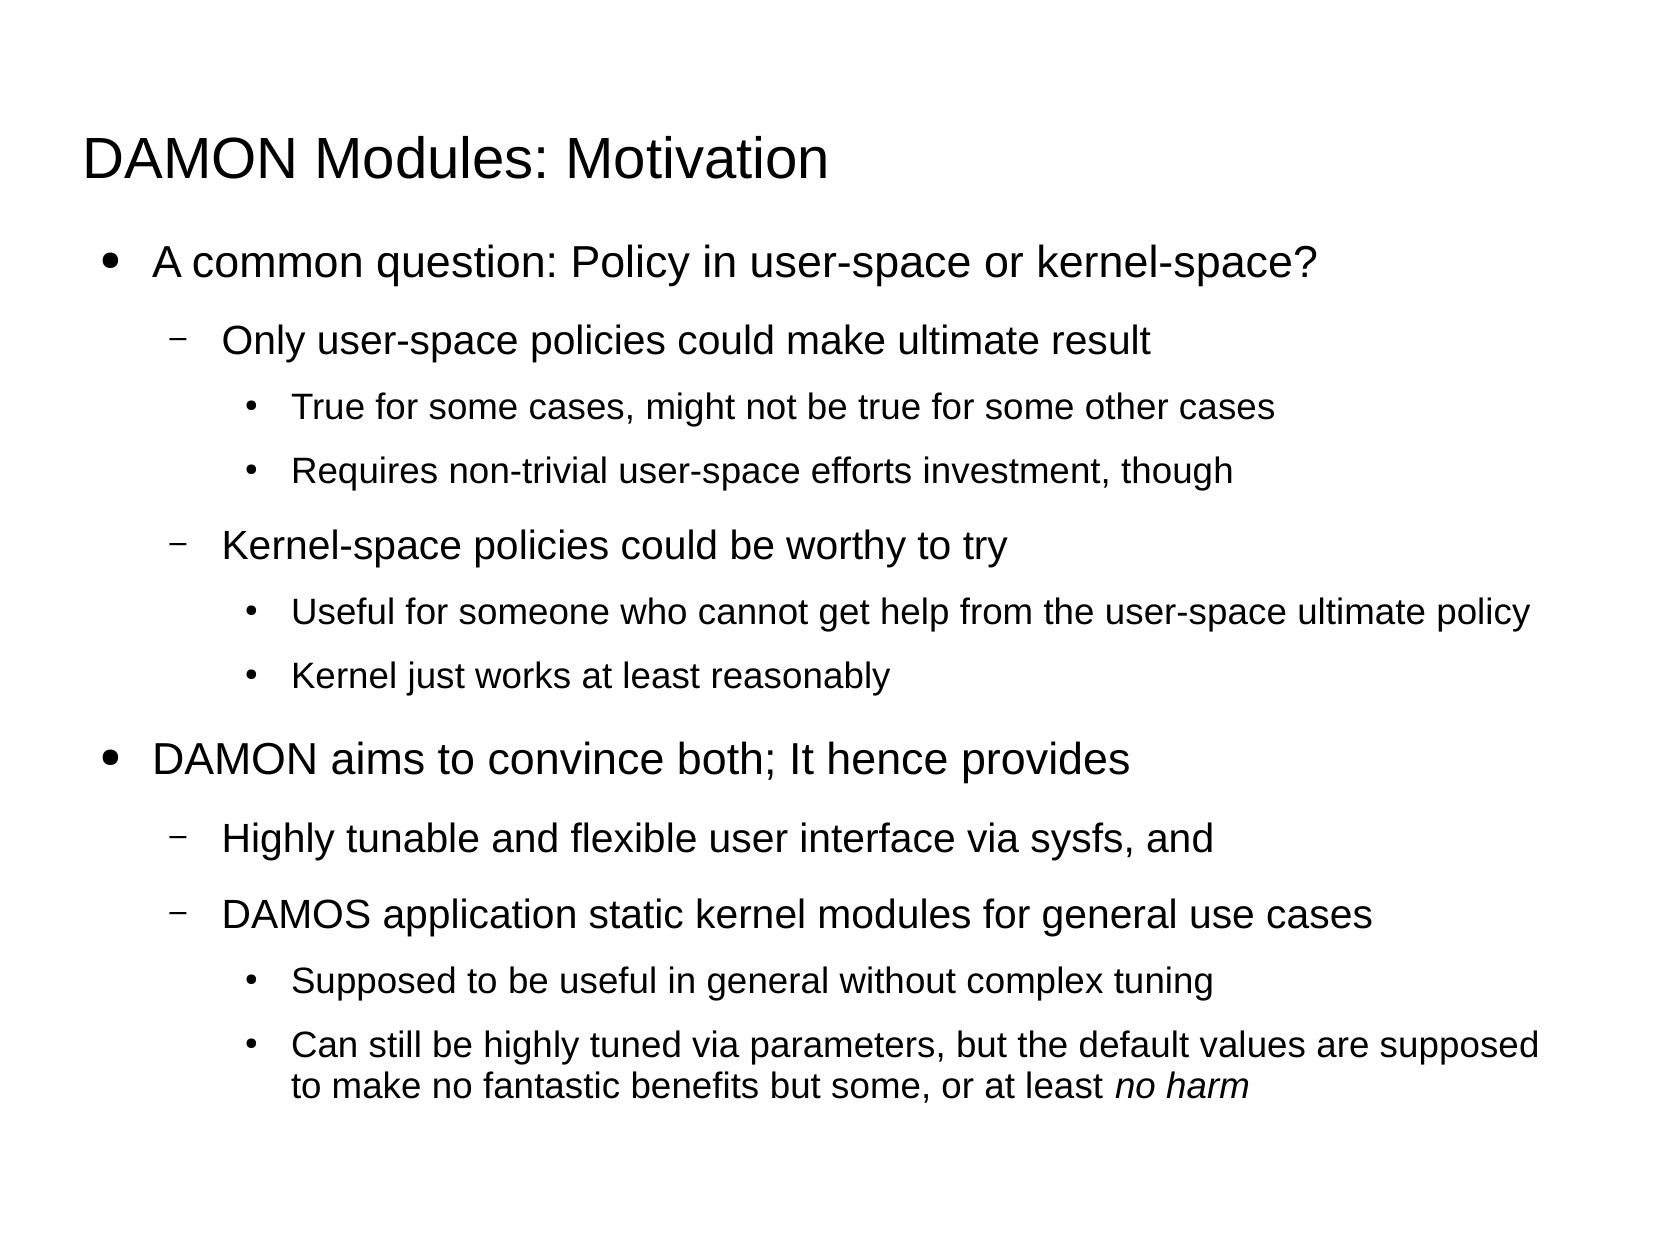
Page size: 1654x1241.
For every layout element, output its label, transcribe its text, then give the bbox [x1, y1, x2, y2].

list A common question: Policy in user-space or kernel-space? Only user-space policies could make ultimate result True for some cases, might not be true for some other cases Requires non-trivial user-space efforts investment, though Kernel-space policies could be worthy to try Useful for someone who cannot get help from the user-space ultimate policy Kernel just works at least reasonably DAMON aims to convince both; It hence provides Highly tunable and flexible user interface via sysfs, and DAMOS application static kernel modules for general use cases Supposed to be useful in general without complex tuning Can still be highly tuned via parameters, but the default values are supposed to make no fantastic benefits but some, or at least no harm [82, 236, 1571, 1111]
title DAMON Modules: Motivation [82, 108, 1571, 210]
